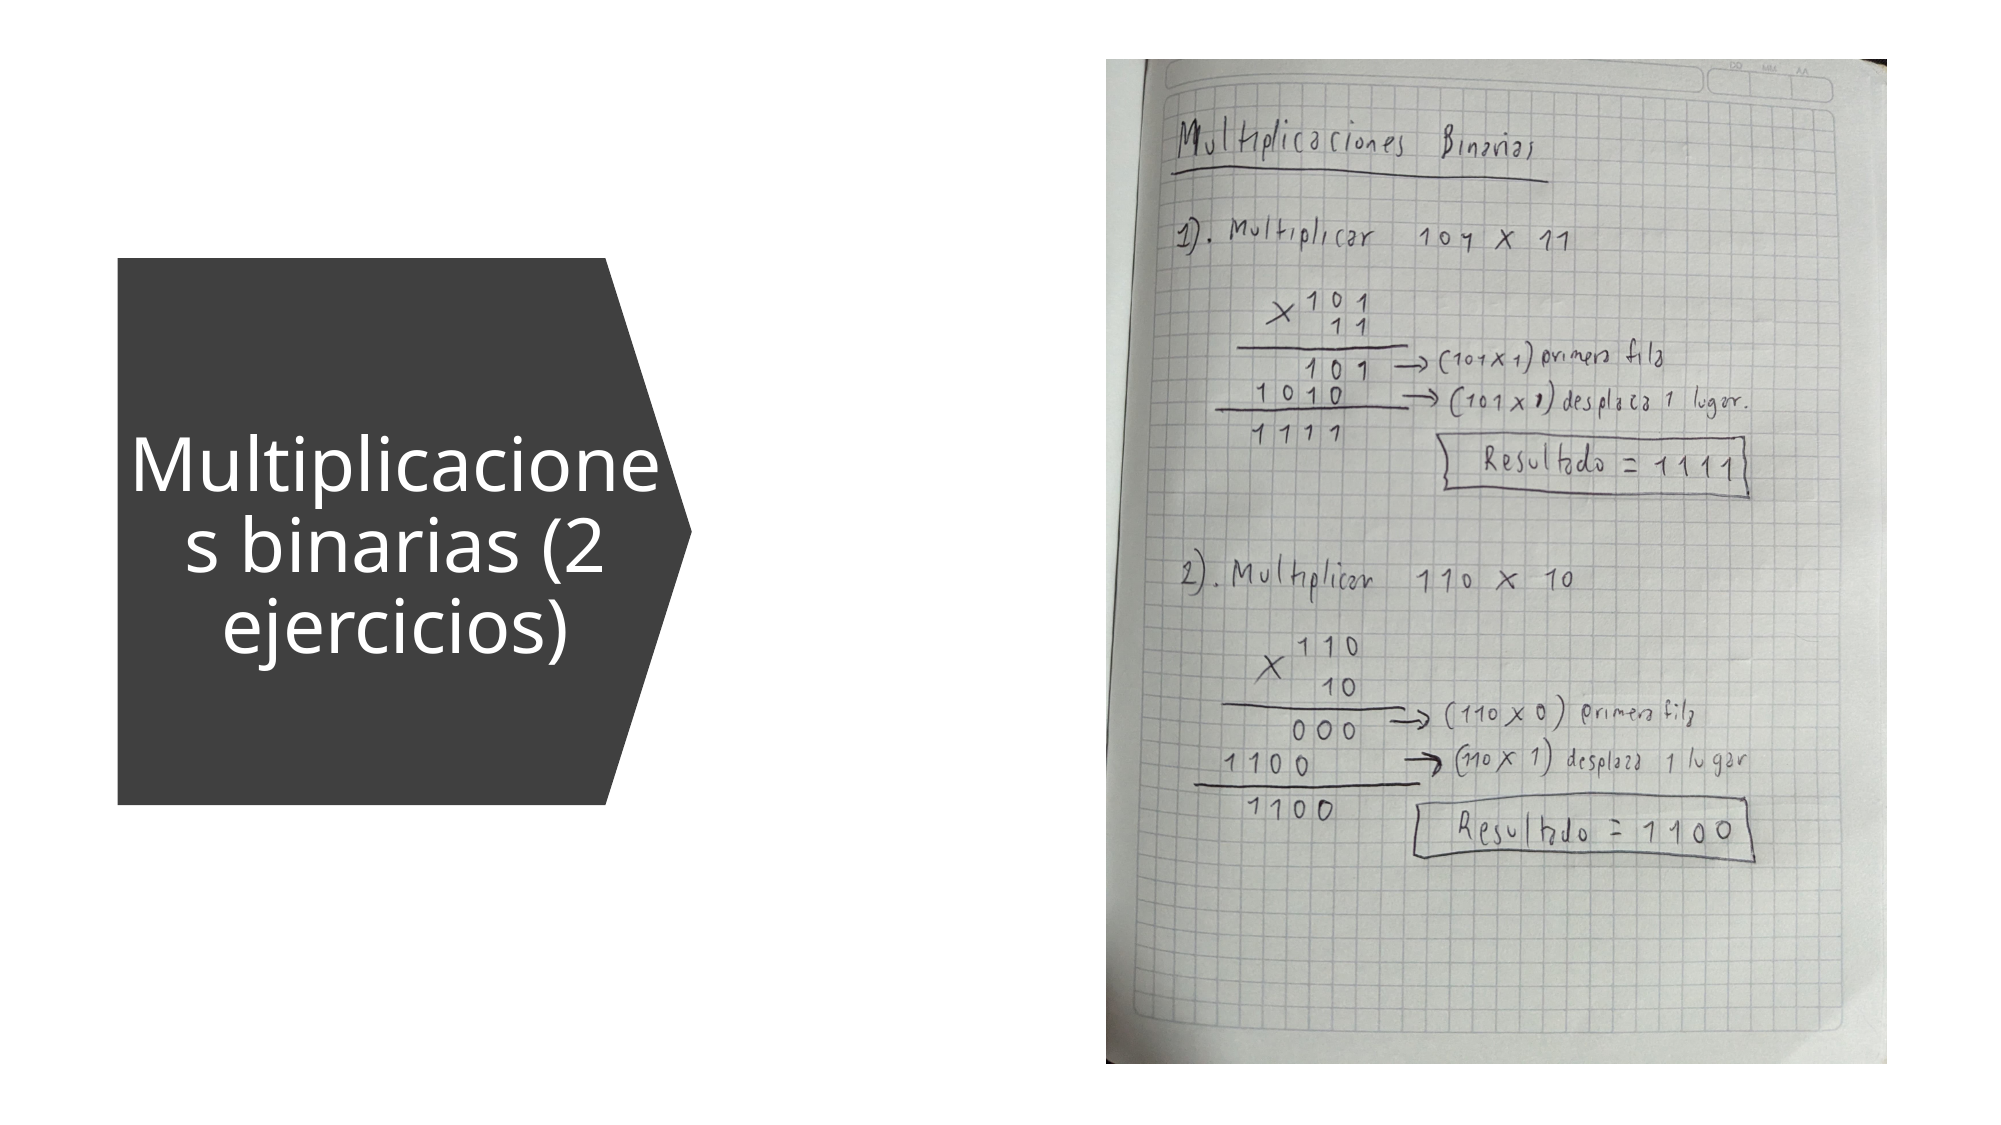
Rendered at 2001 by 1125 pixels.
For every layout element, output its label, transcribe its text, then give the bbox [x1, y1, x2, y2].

text_box [117, 758, 621, 806]
picture [1106, 59, 1887, 1065]
text_box [117, 258, 631, 339]
title Multiplicaciones binarias (2 ejercicios) [100, 339, 692, 758]
